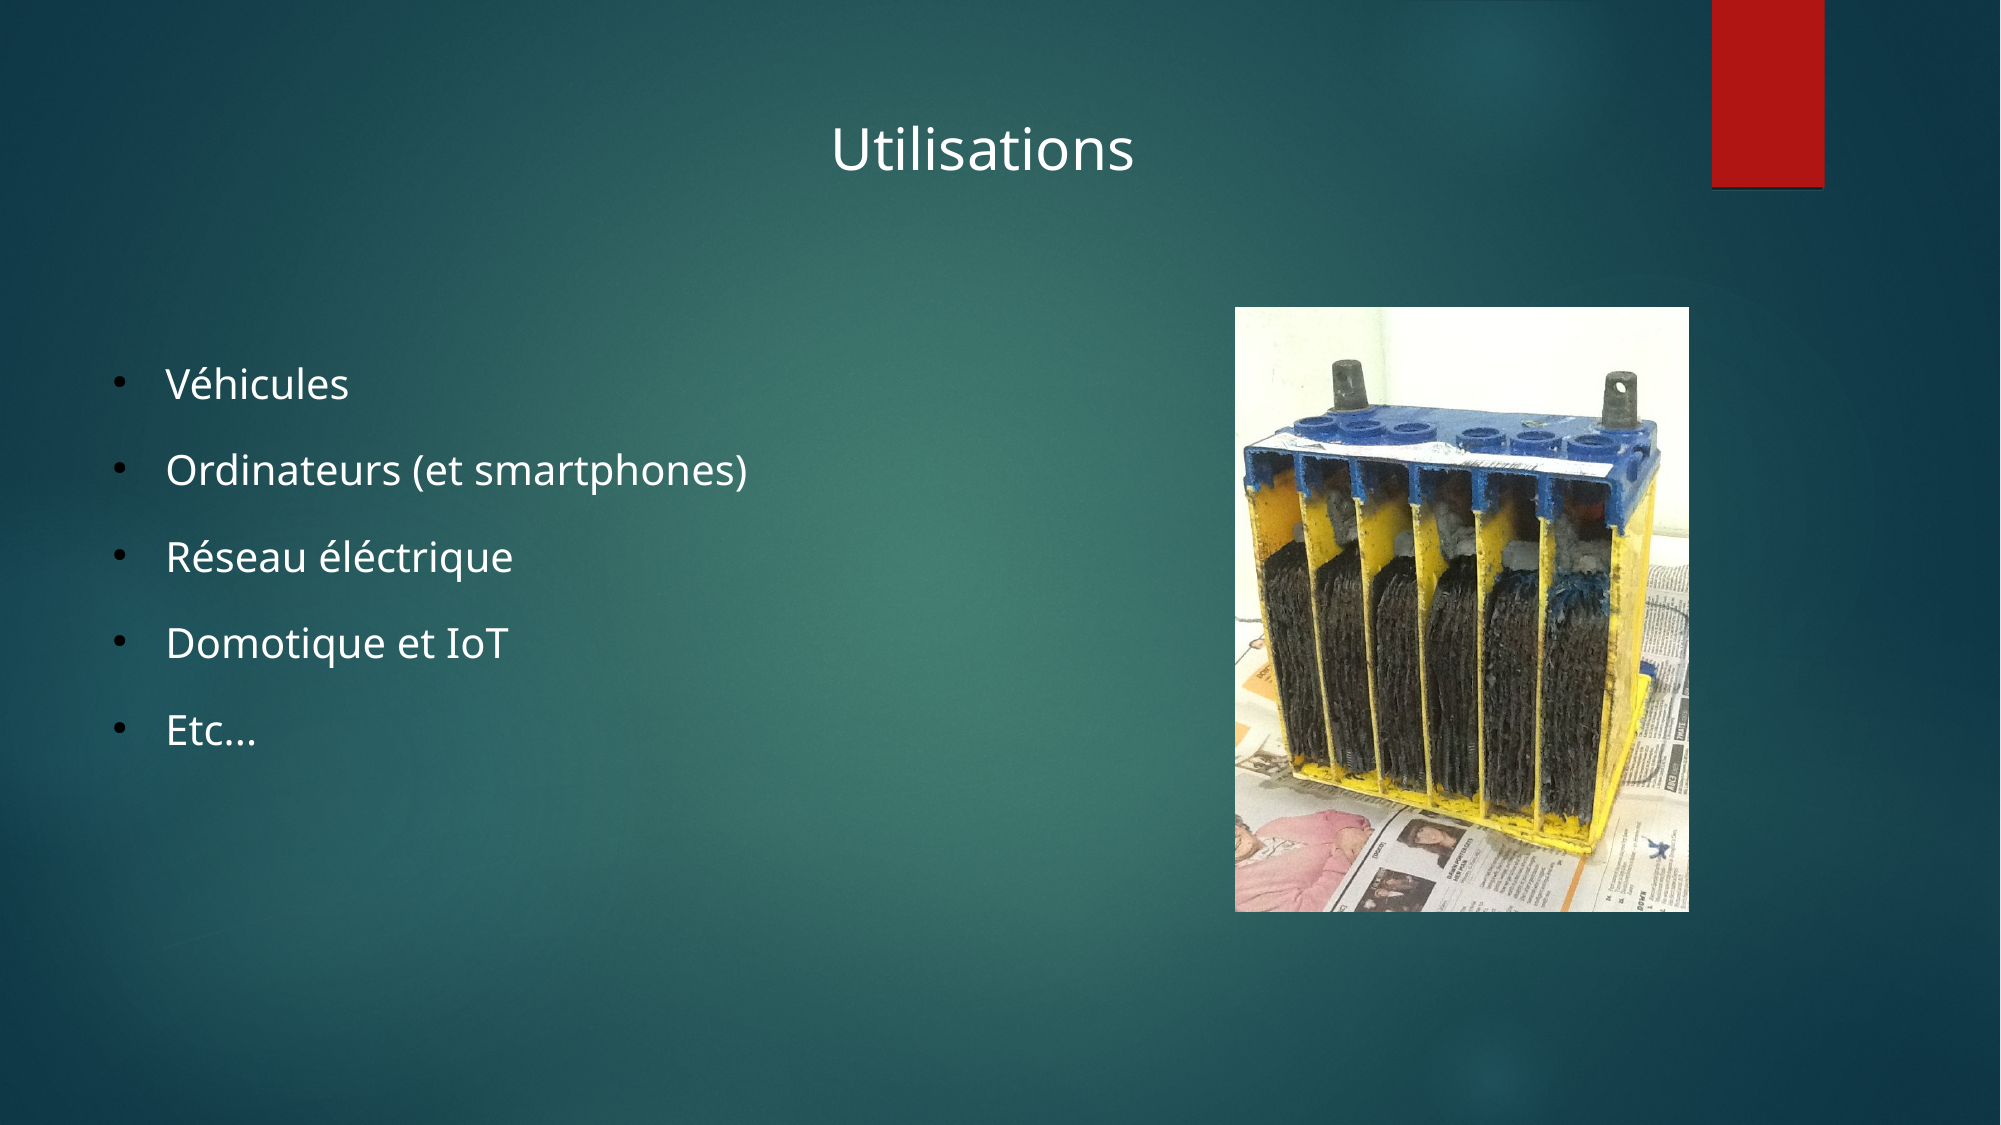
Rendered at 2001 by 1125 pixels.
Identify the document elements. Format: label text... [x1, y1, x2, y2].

picture [0, 0, 2001, 1125]
list Véhicules Ordinateurs (et smartphones) Réseau éléctrique Domotique et IoT Etc... [94, 354, 973, 1007]
title Utilisations [193, 23, 1772, 272]
